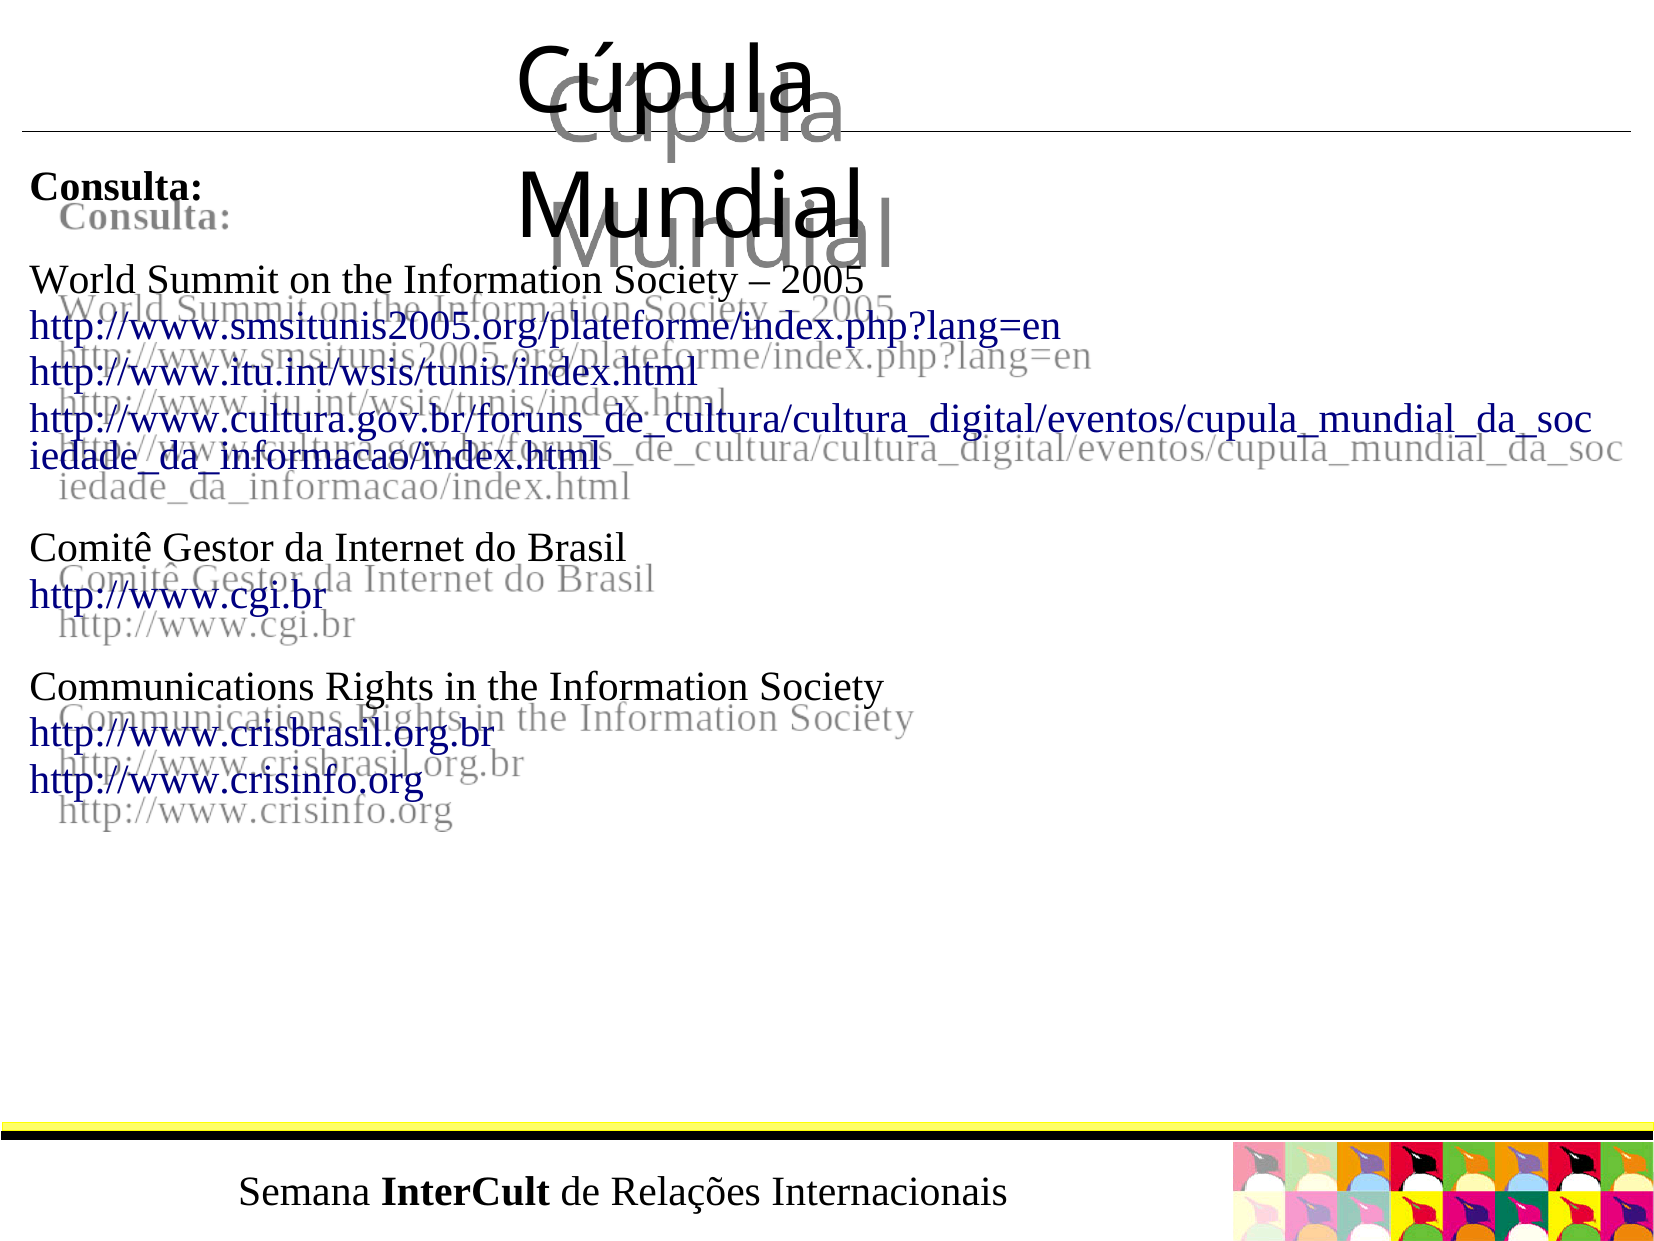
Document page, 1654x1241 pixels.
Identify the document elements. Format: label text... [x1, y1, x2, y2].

chart [1233, 1142, 1654, 1241]
text_box Consulta: World Summit on the Information Society – 2005 http://www.smsitunis2005.org/plateforme/index.php?lang=en http://www.itu.int/wsis/tunis/index.html http://www.cultura.gov.br/foruns_de_cultura/cultura_digital/eventos/cupula_mundial_da_sociedade_da_informacao/index.html Comitê Gestor da Internet do Brasil http://www.cgi.br Communications Rights in the Information Society http://www.crisbrasil.org.br http://www.crisinfo.org [29, 163, 1605, 765]
text_box Semana InterCult de Relações Internacionais [238, 1168, 1009, 1217]
text_box Cúpula Mundial [514, 14, 1167, 125]
text_box [1, 1122, 1654, 1140]
